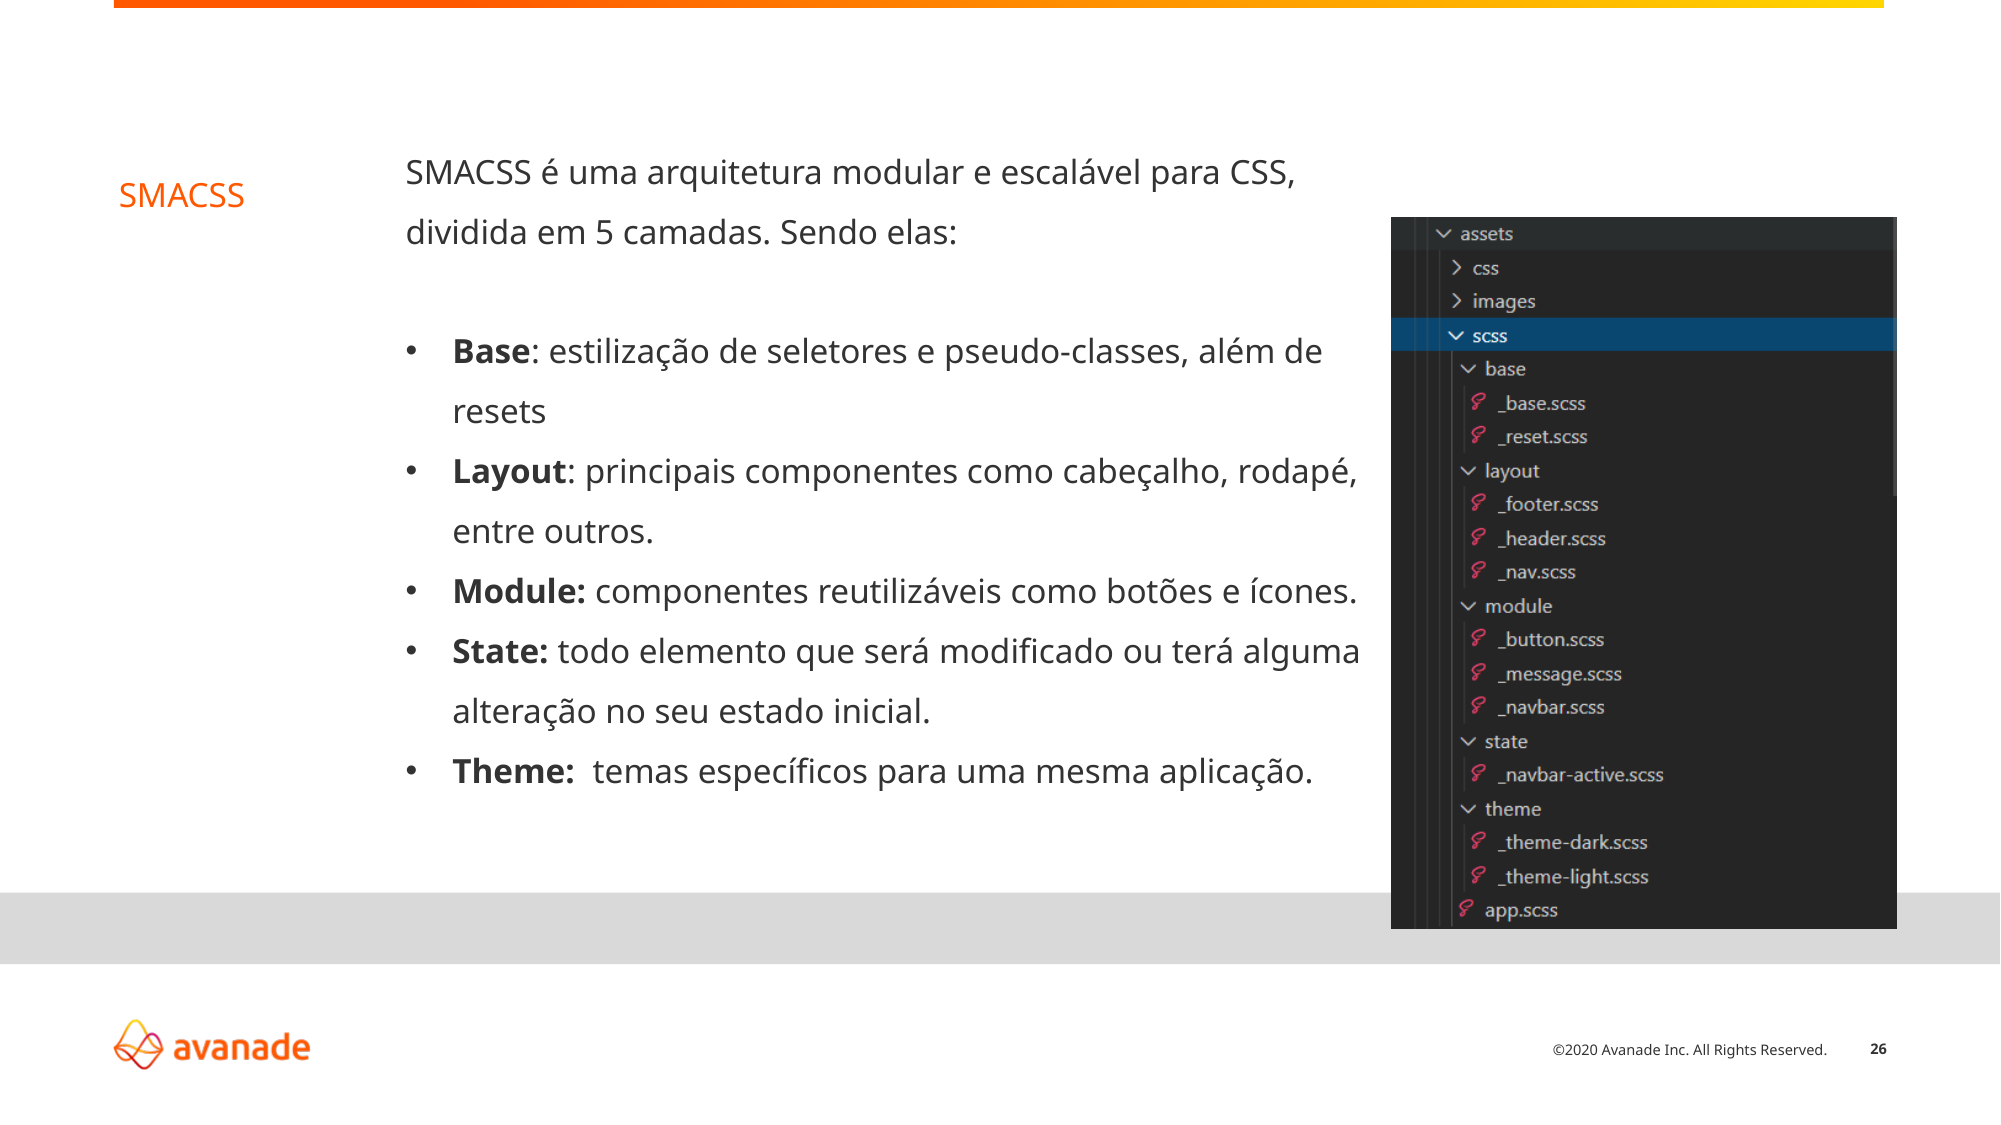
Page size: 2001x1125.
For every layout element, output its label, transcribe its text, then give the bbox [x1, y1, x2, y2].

picture [1391, 217, 1897, 929]
picture [93, 999, 339, 1090]
text_box SMACSS [103, 166, 390, 510]
text_box [0, 892, 2000, 965]
text_box SMACSS é uma arquitetura modular e escalável para CSS, dividida em 5 camadas. Sendo elas: Base: estilização de seletores e pseudo-classes, além de resets Layout: principais componentes como cabeçalho, rodapé, entre outros. Module: componentes reutilizáveis como botões e ícones. State: todo elemento que será modificado ou terá alguma alteração no seu estado inicial. Theme: temas específicos para uma mesma aplicação. [390, 123, 1383, 798]
